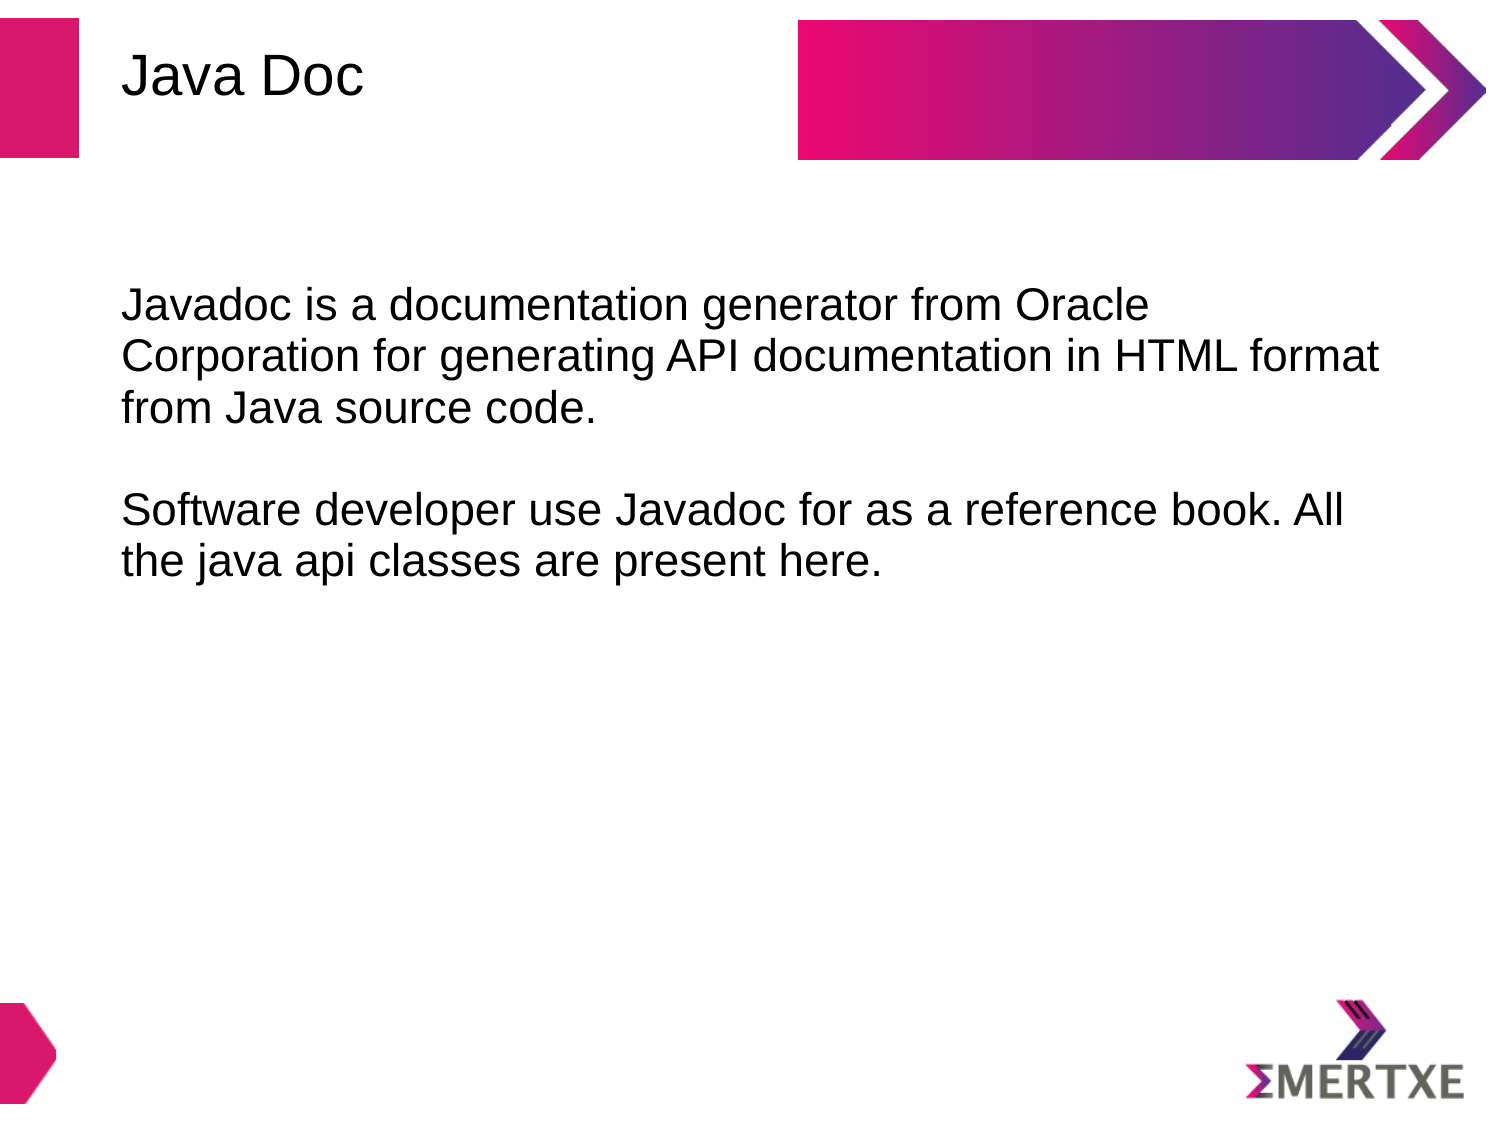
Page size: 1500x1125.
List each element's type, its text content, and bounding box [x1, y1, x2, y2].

text_box Javadoc is a documentation generator from Oracle Corporation for generating API documentation in HTML format from Java source code. Software developer use Javadoc for as a reference book. All the java api classes are present here. [106, 271, 1406, 679]
picture [798, 20, 1486, 160]
picture [1245, 996, 1465, 1099]
text_box Java Doc [106, 35, 745, 158]
